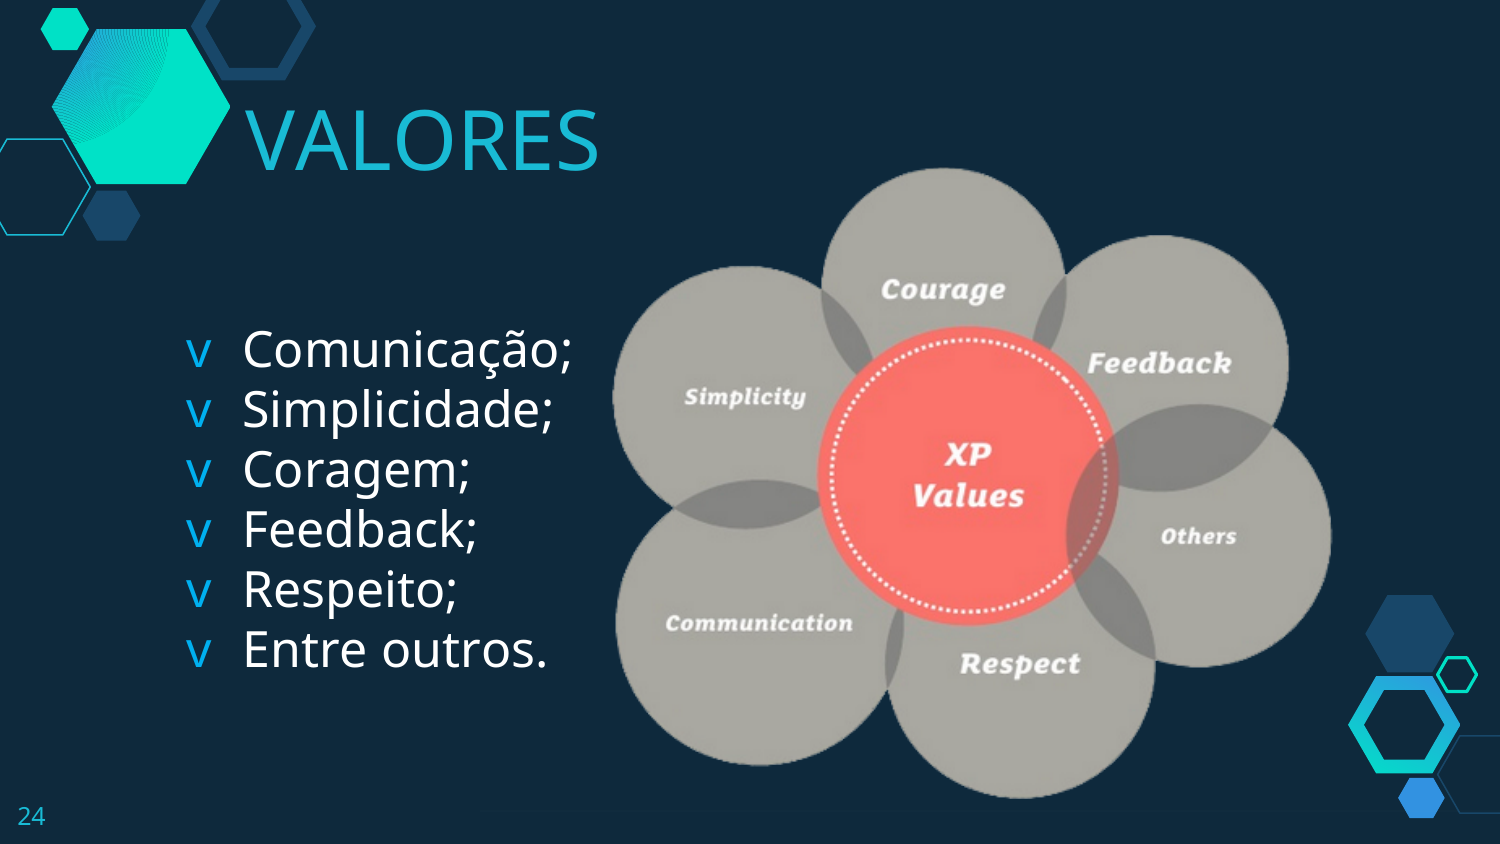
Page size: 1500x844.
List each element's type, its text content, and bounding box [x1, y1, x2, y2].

text_box Comunicação; Simplicidade; Coragem; Feedback; Respeito; Entre outros. [171, 310, 574, 690]
picture [480, 161, 1500, 812]
text_box VALORES [230, 79, 1471, 186]
text_box 24 [2, 785, 93, 844]
